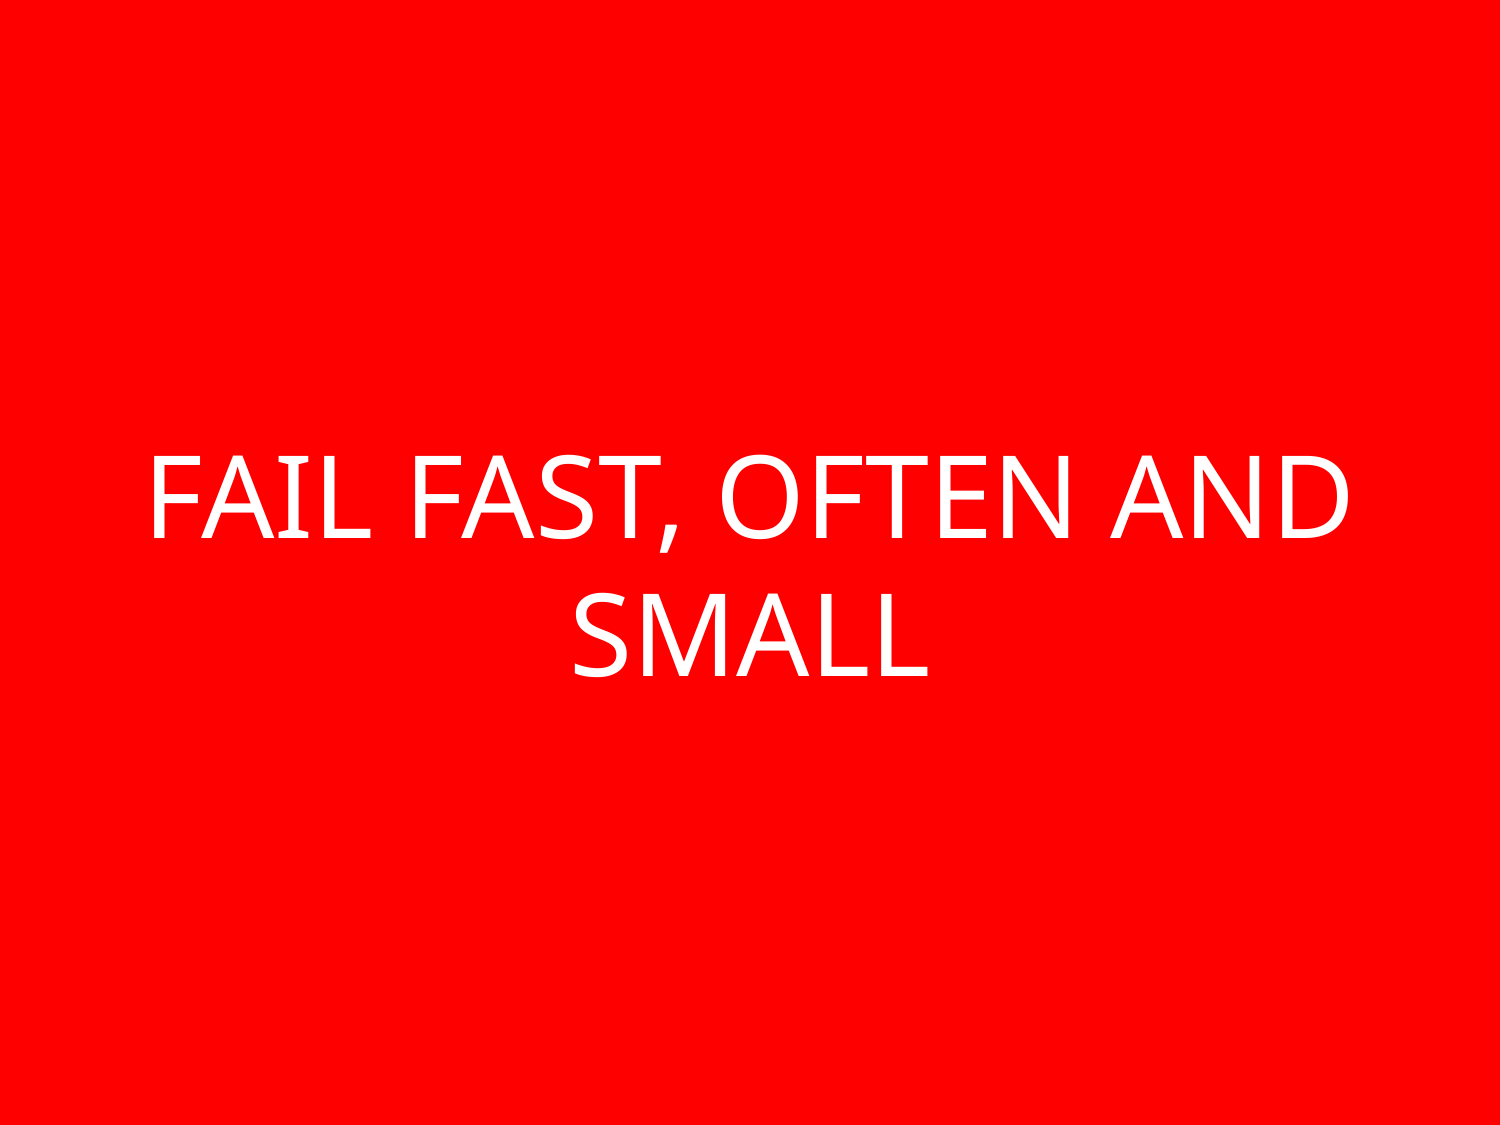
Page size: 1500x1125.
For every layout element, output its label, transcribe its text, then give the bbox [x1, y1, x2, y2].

list FAIL FAST, OFTEN AND SMALL [0, 416, 1500, 709]
